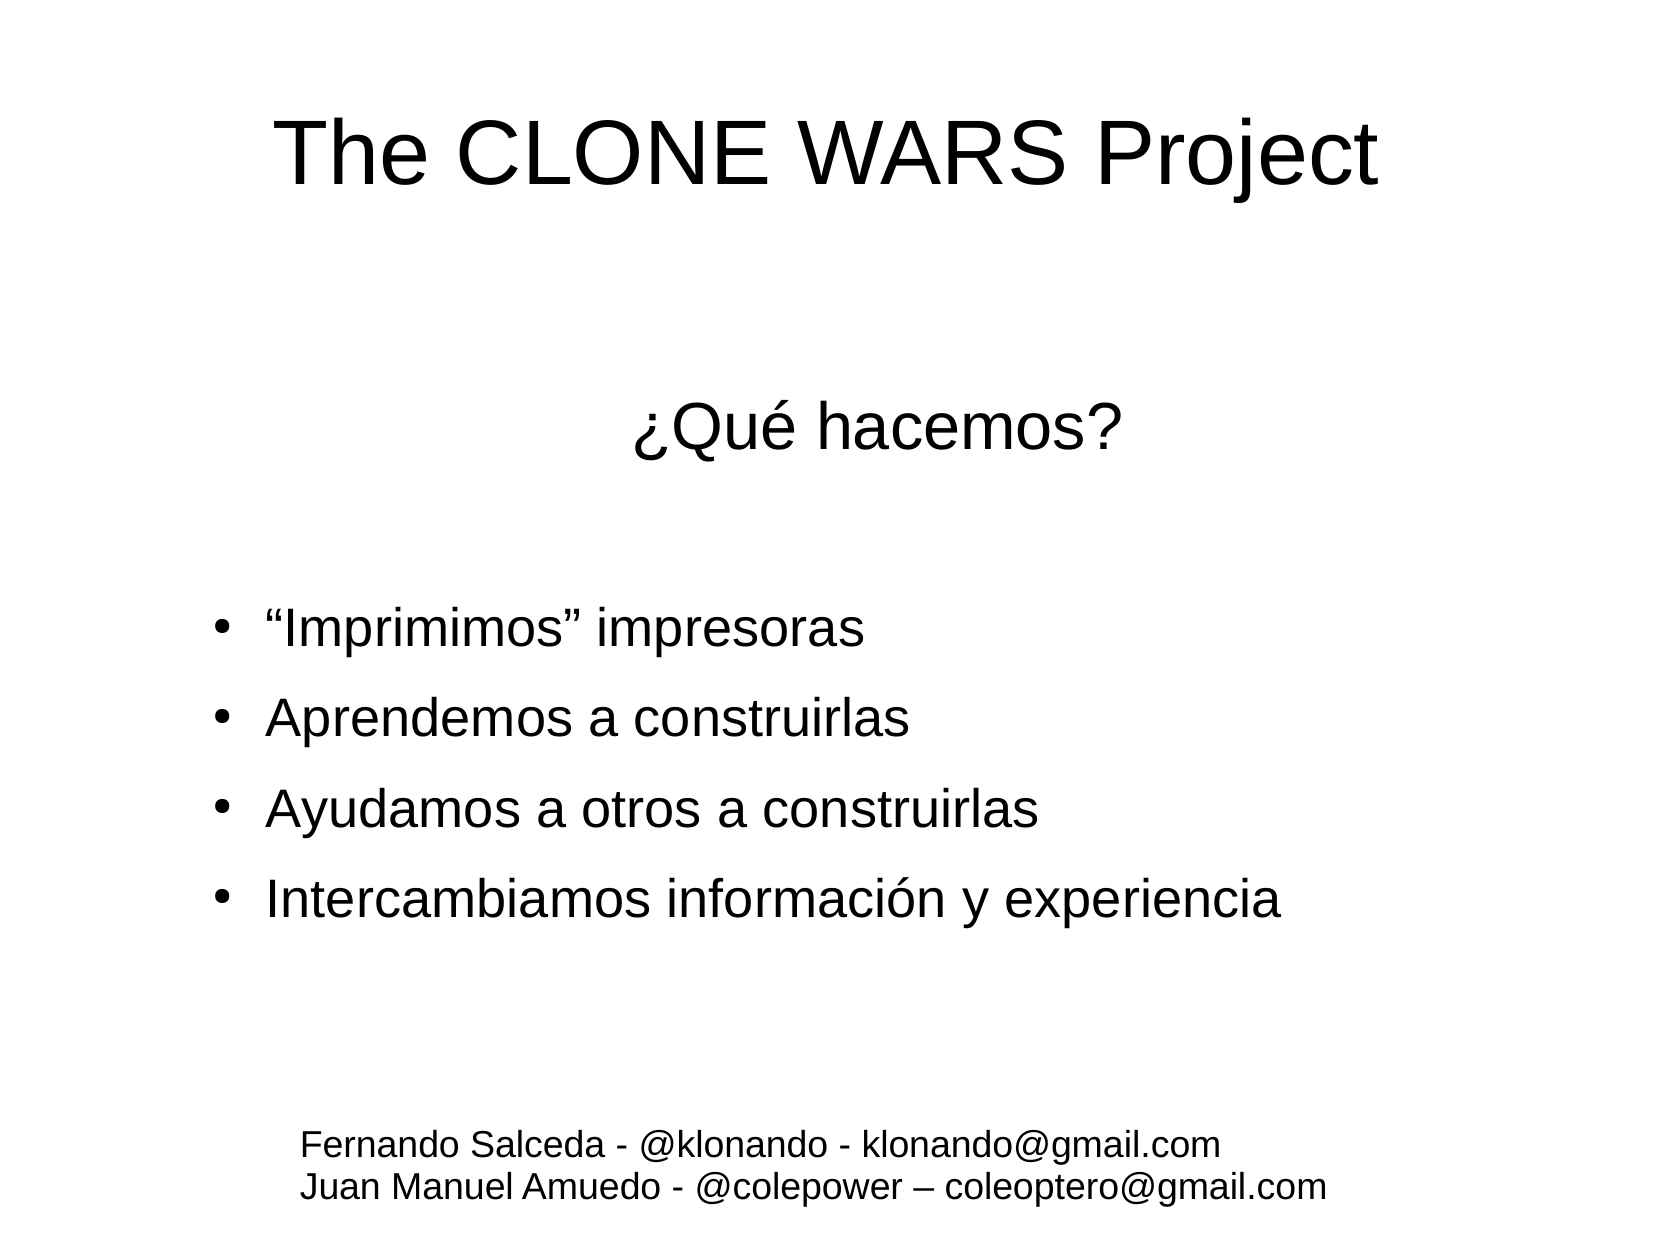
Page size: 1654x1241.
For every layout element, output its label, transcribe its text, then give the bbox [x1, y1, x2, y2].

list ¿Qué hacemos? “Imprimimos” impresoras Aprendemos a construirlas Ayudamos a otros a construirlas Intercambiamos información y experiencia [194, 285, 1561, 1005]
text_box Fernando Salceda - @klonando - klonando@gmail.com Juan Manuel Amuedo - @colepower – coleoptero@gmail.com [285, 1116, 1343, 1216]
title The CLONE WARS Project [82, 49, 1571, 257]
